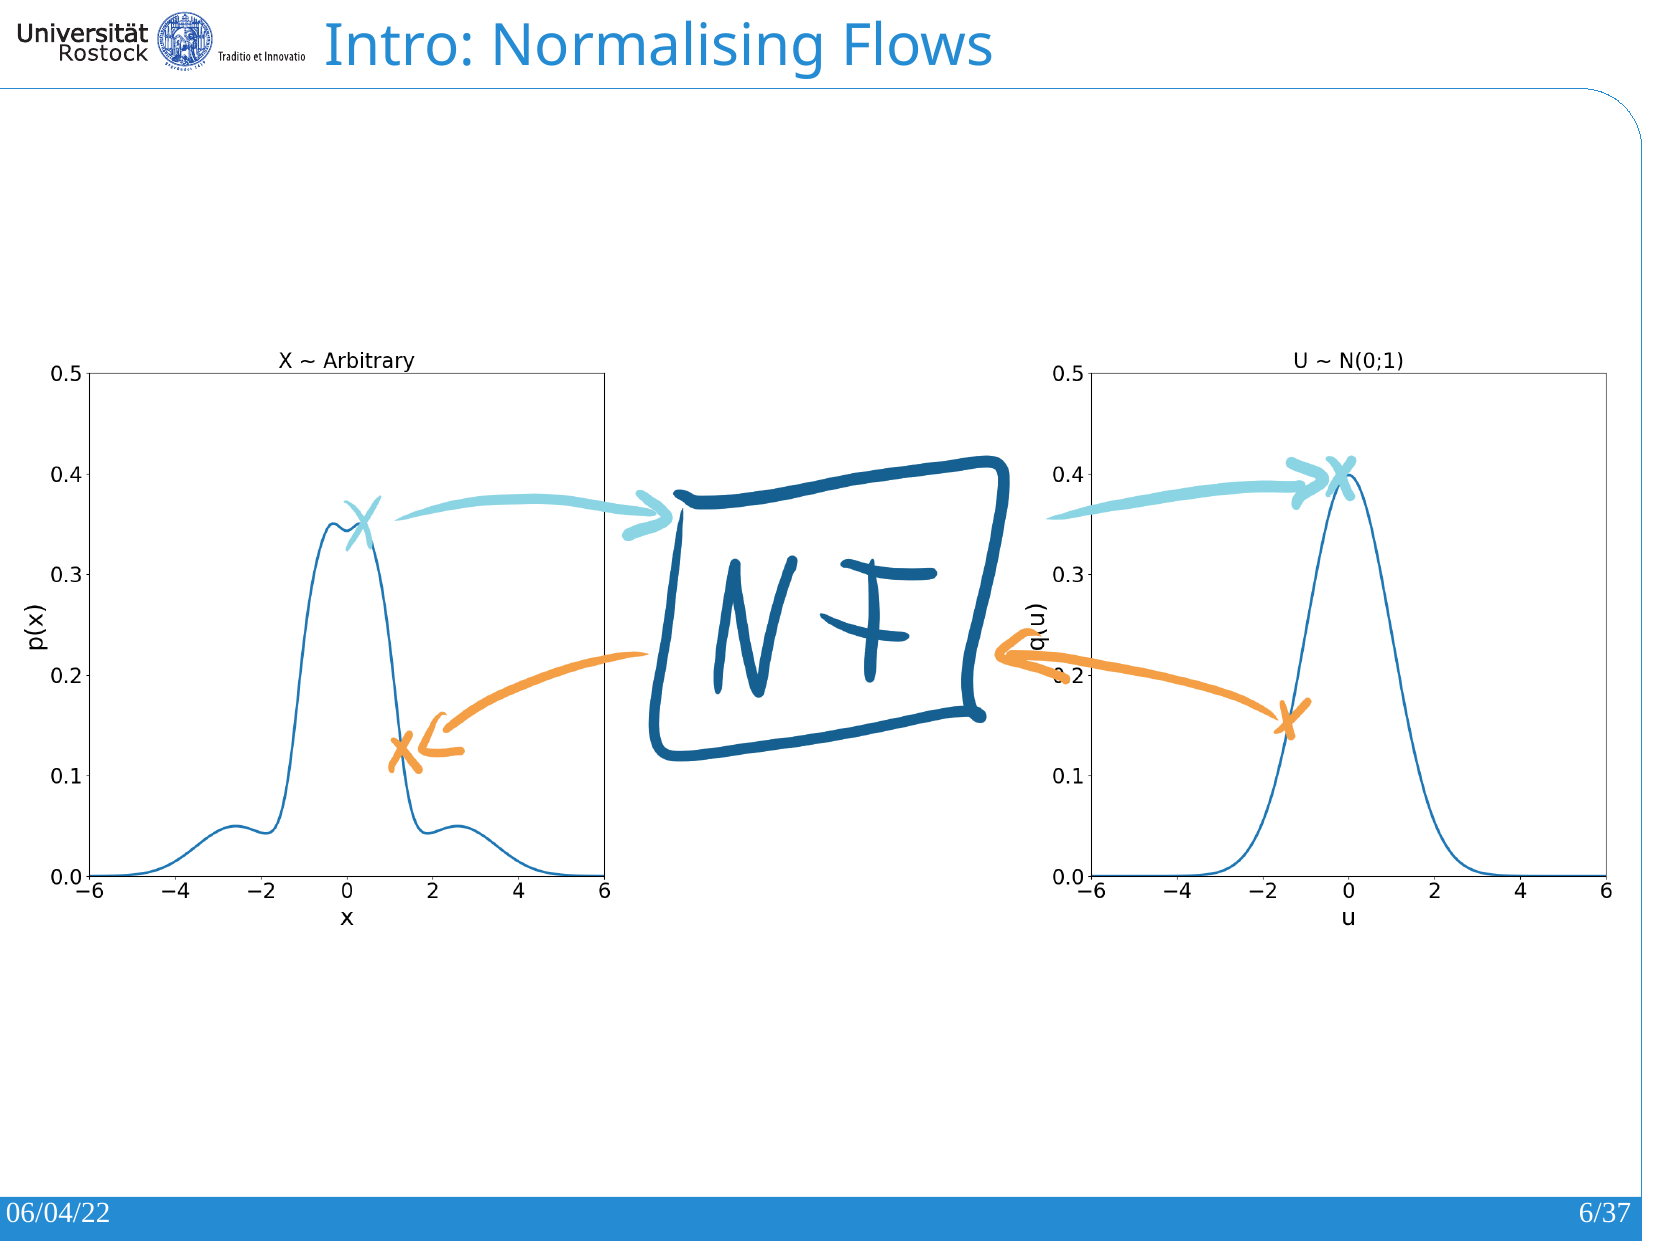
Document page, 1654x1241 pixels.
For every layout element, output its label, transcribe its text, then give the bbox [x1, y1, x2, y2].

picture [0, 329, 1625, 952]
title Intro: Normalising Flows [324, 8, 1571, 77]
